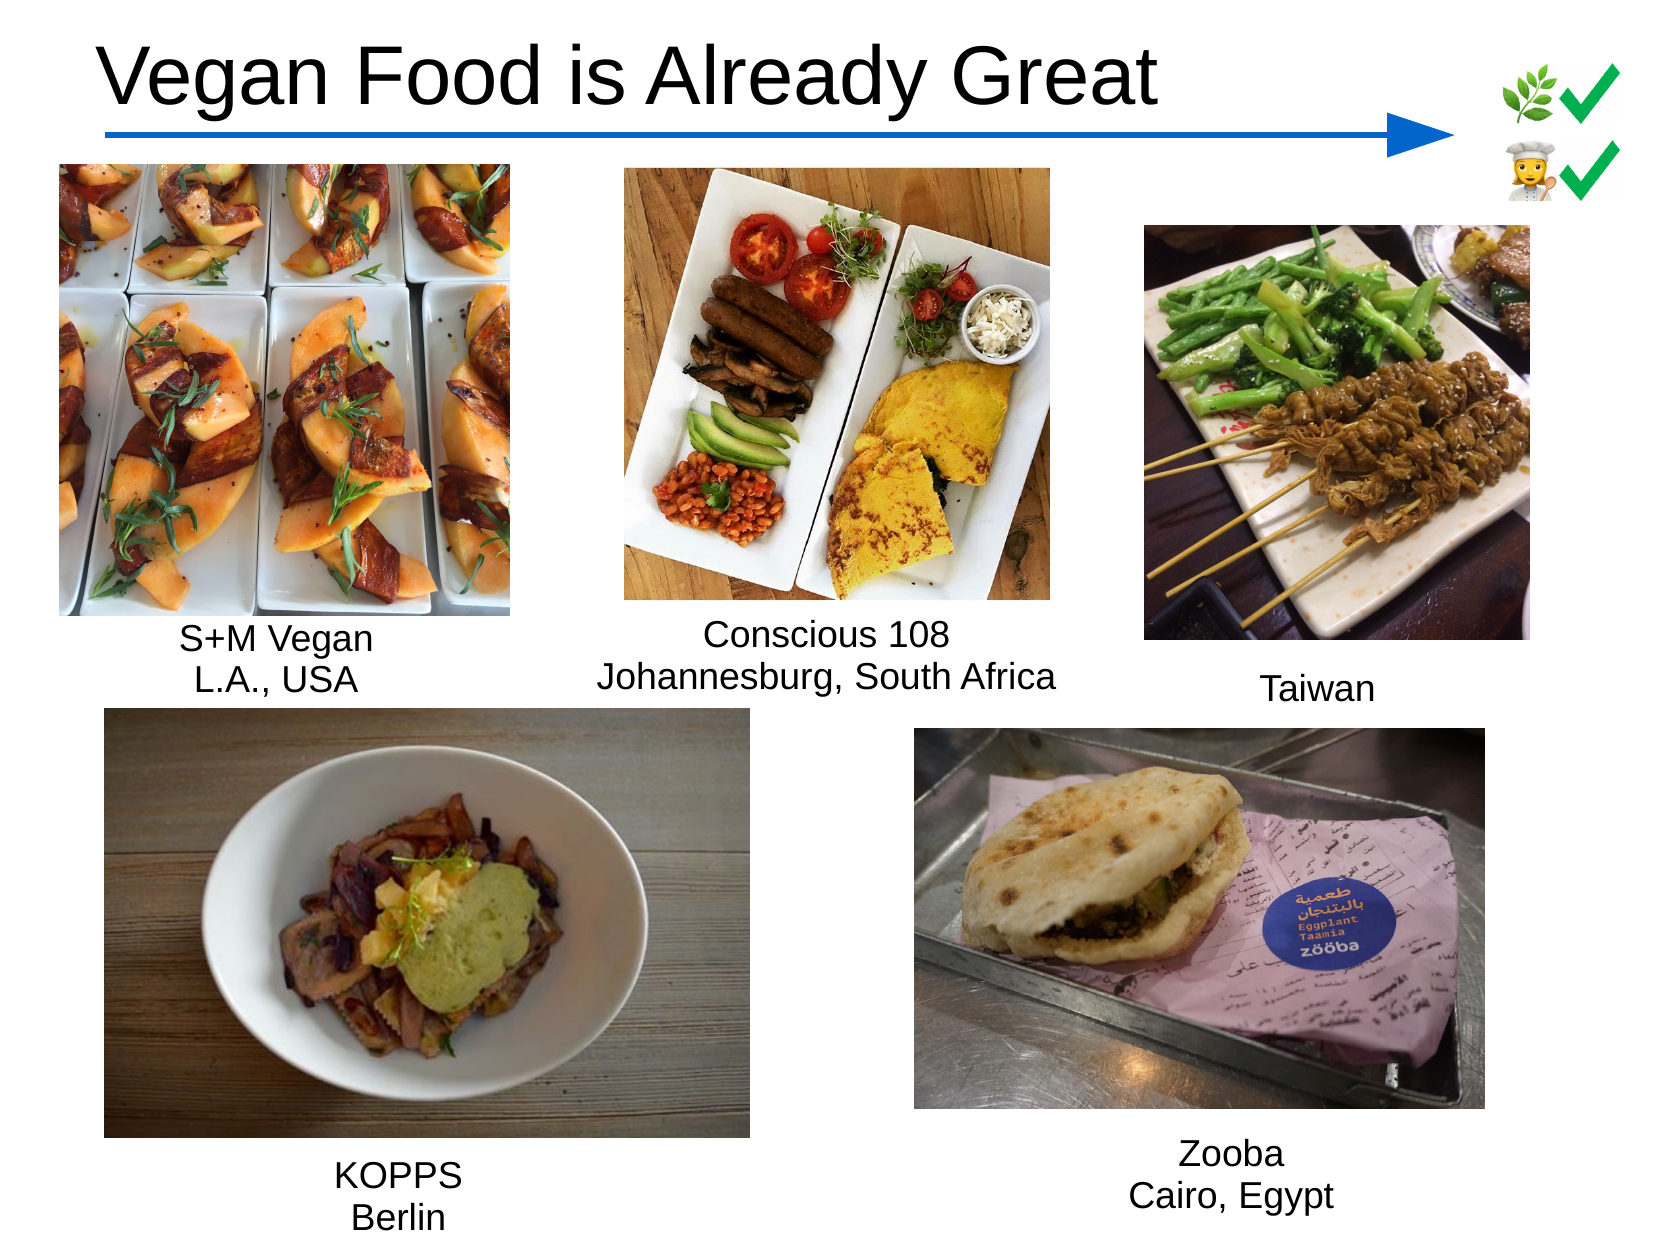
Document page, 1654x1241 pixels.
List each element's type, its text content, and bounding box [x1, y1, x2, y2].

text_box Zooba Cairo, Egypt [1113, 1125, 1350, 1225]
picture [1144, 225, 1530, 640]
picture [59, 164, 510, 616]
text_box KOPPS Berlin [318, 1146, 538, 1241]
picture [624, 164, 1050, 601]
text_box Taiwan [1244, 660, 1391, 717]
text_box Conscious 108 Johannesburg, South Africa [581, 606, 1072, 706]
picture [104, 708, 750, 1138]
picture [914, 728, 1485, 1109]
picture [1499, 140, 1620, 201]
picture [1499, 63, 1620, 124]
text_box Vegan Food is Already Great [63, 5, 1380, 240]
text_box S+M Vegan L.A., USA [164, 609, 389, 709]
